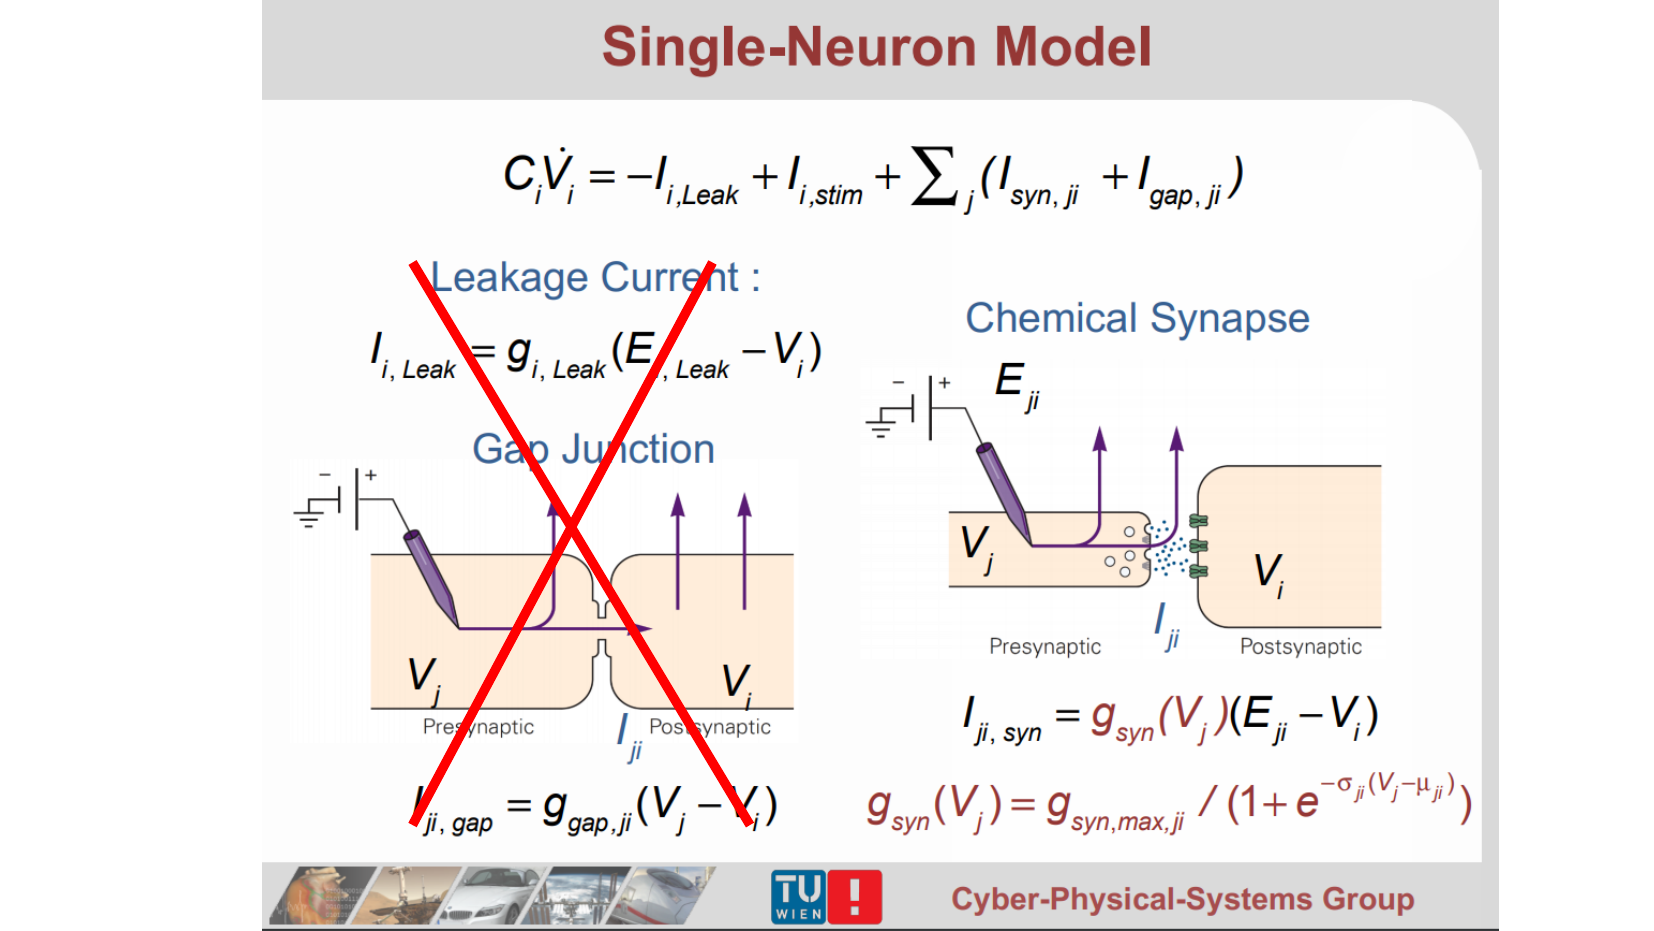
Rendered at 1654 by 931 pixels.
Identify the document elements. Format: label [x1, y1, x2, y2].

picture [262, 0, 1499, 931]
